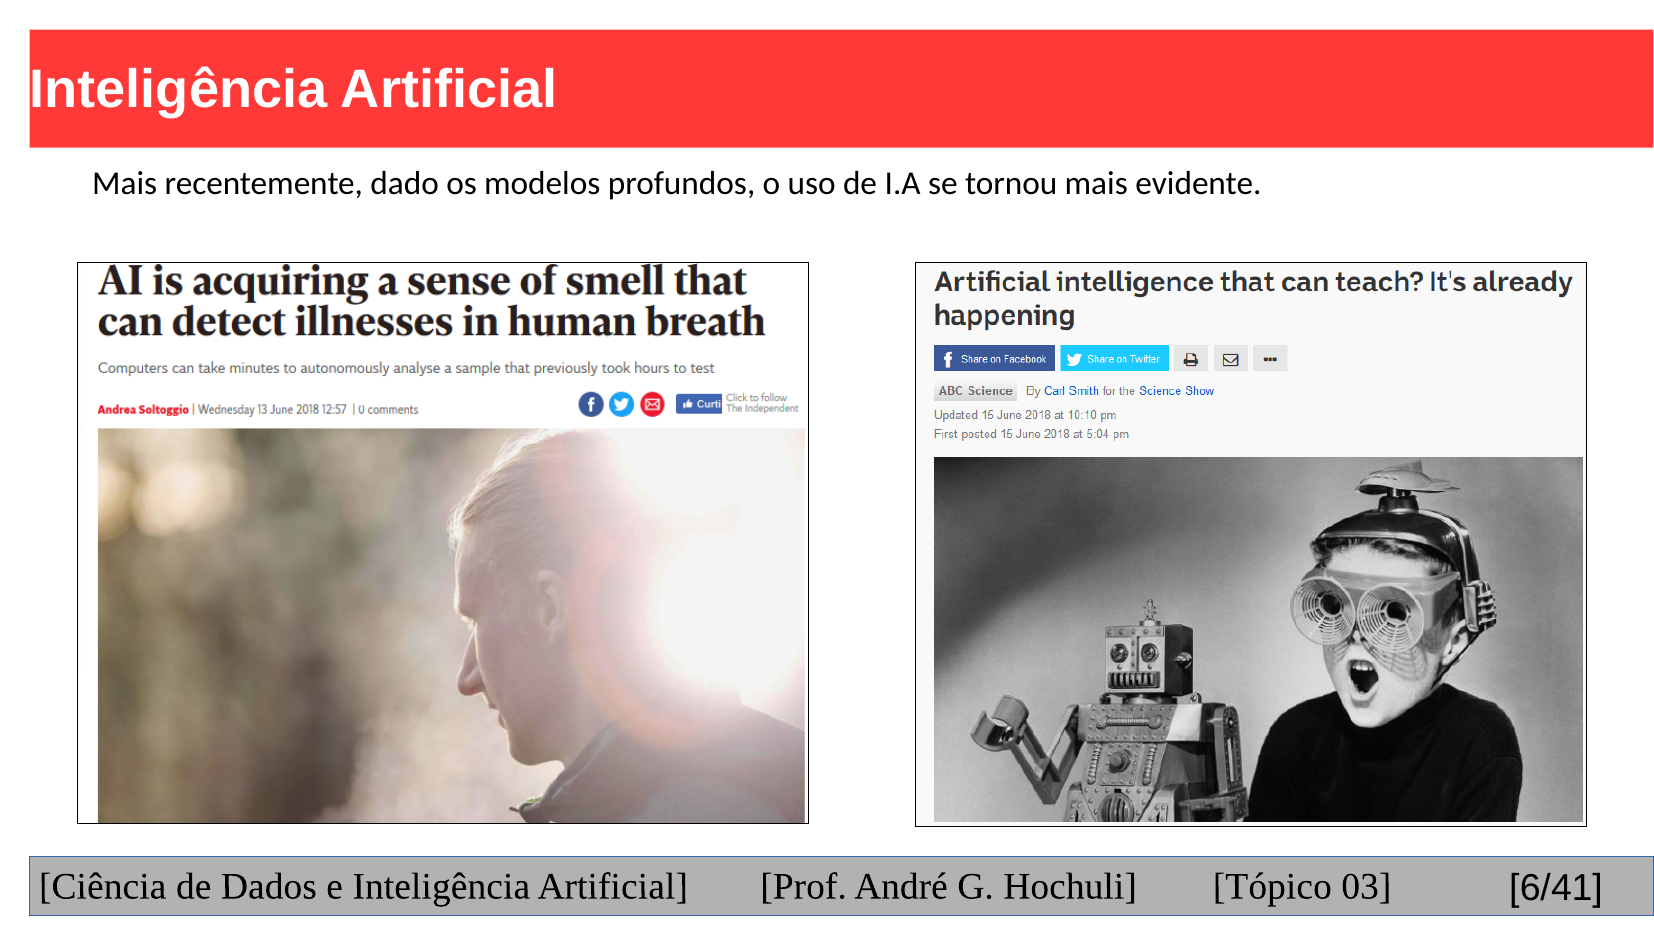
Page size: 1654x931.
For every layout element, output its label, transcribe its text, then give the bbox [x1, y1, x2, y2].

picture [915, 262, 1587, 827]
picture [77, 262, 809, 824]
text_box Mais recentemente, dado os modelos profundos, o uso de I.A se tornou mais evidente. [77, 153, 1594, 931]
title Inteligência Artificial [29, 29, 1654, 148]
